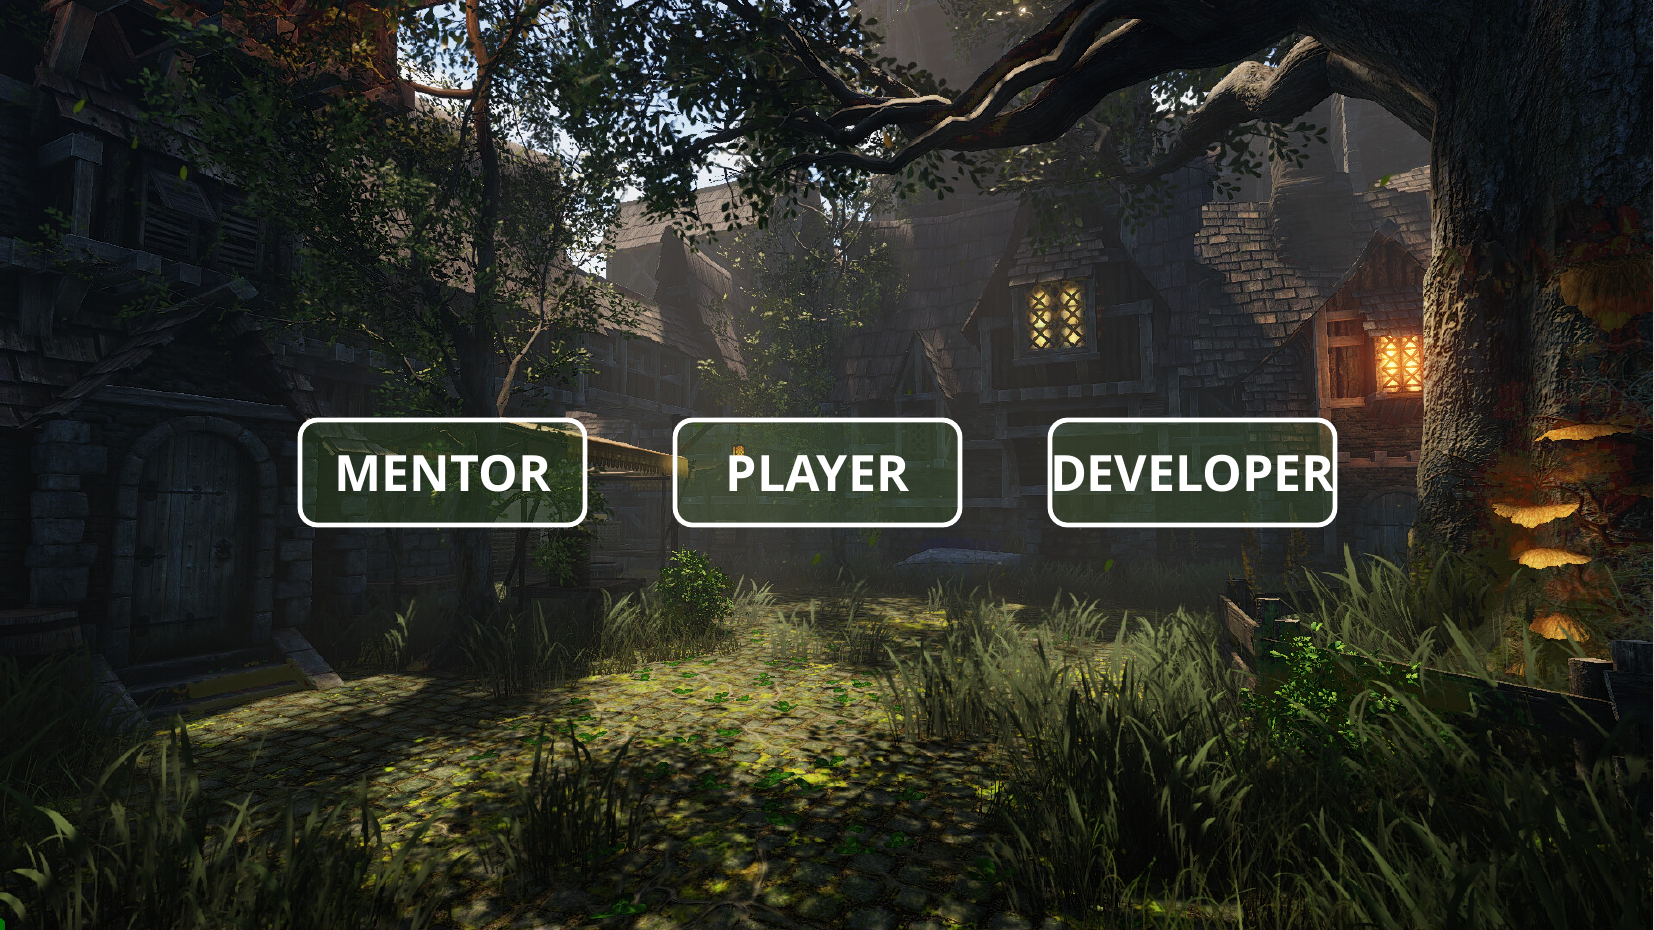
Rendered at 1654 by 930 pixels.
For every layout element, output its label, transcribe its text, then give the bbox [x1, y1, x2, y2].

text_box MENTOR [300, 419, 586, 526]
picture [0, 0, 1654, 930]
text_box DEVELOPER [1050, 419, 1336, 526]
text_box PLAYER [675, 419, 961, 526]
